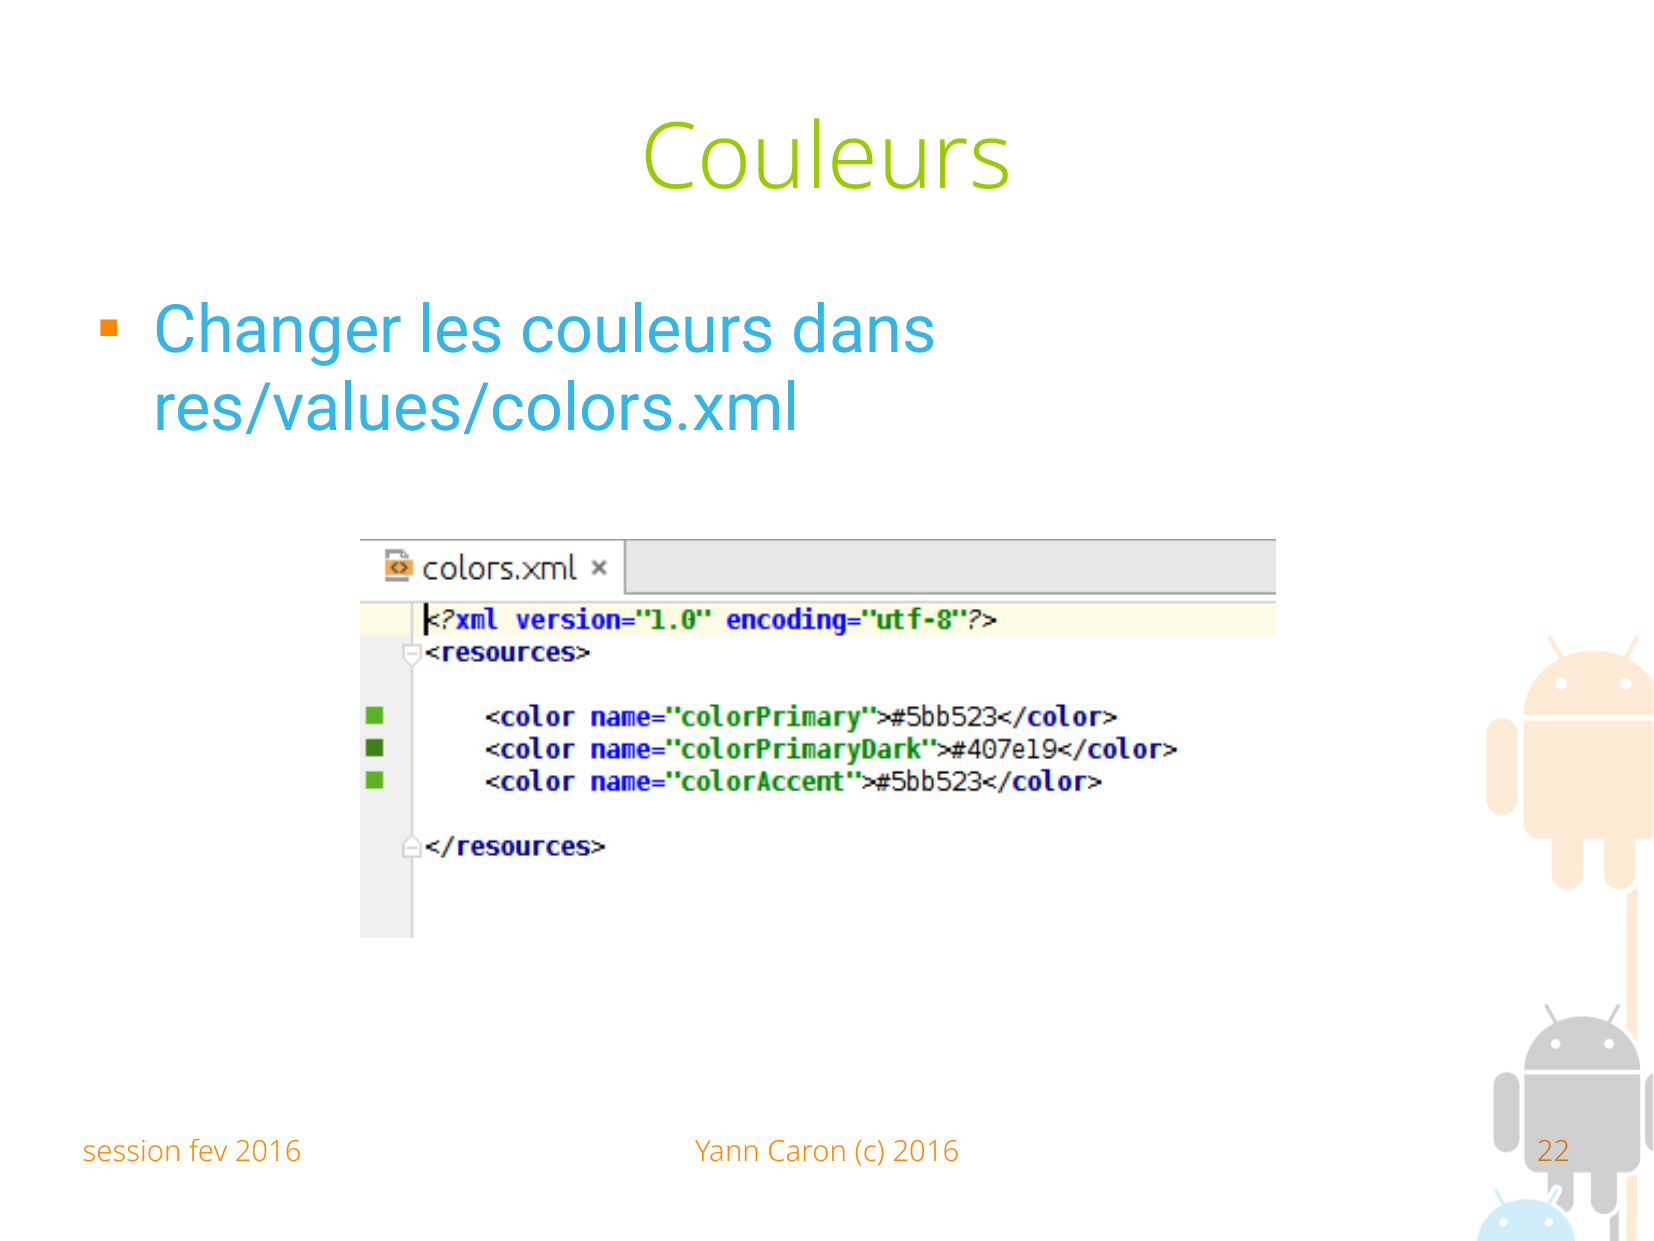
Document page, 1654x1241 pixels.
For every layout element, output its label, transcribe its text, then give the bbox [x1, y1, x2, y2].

list Changer les couleurs dans res/values/colors.xml [82, 290, 1571, 1010]
picture [360, 539, 1276, 938]
picture [240, 423, 1654, 1241]
title Couleurs [82, 49, 1571, 257]
